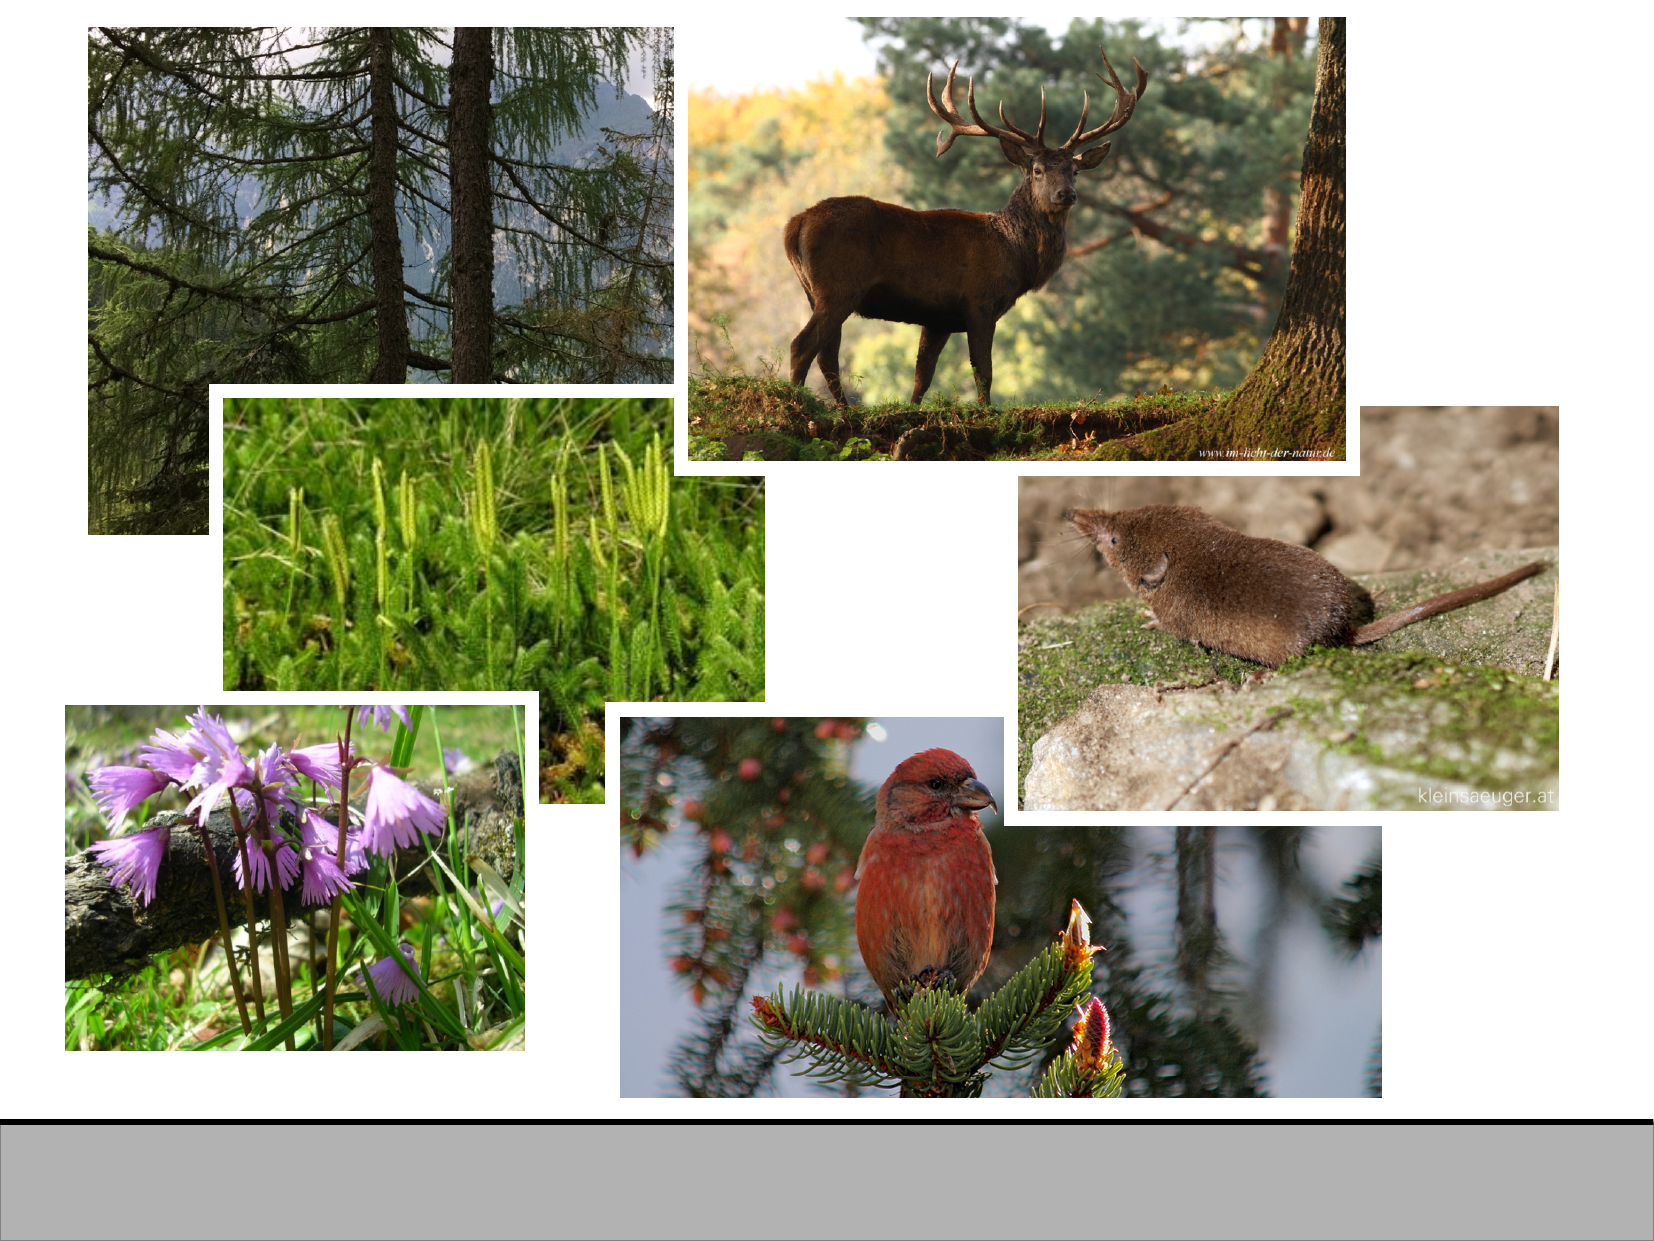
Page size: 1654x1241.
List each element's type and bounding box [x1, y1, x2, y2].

picture [619, 716, 1382, 1098]
picture [223, 398, 765, 805]
text_box [0, 1125, 1654, 1241]
picture [688, 16, 1346, 462]
picture [64, 705, 525, 1051]
picture [88, 27, 674, 535]
picture [1018, 405, 1559, 811]
